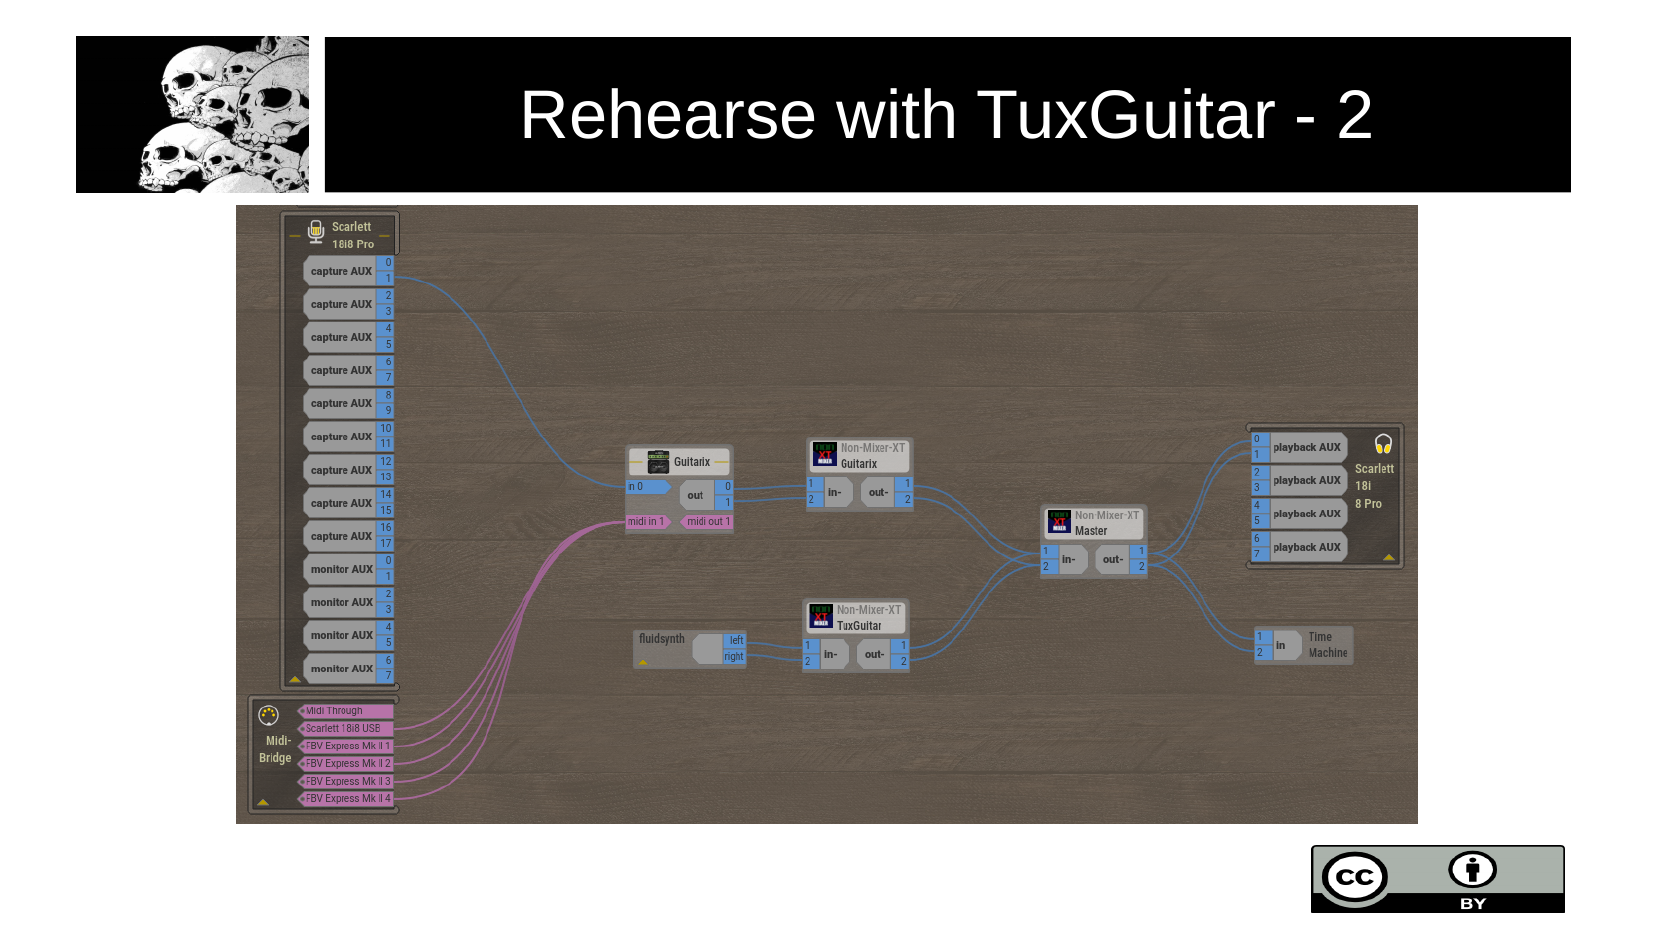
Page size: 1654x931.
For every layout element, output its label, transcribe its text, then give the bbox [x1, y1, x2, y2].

picture [1311, 845, 1565, 913]
title Rehearse with TuxGuitar - 2 [324, 37, 1571, 193]
picture [236, 205, 1418, 824]
picture [76, 36, 309, 193]
